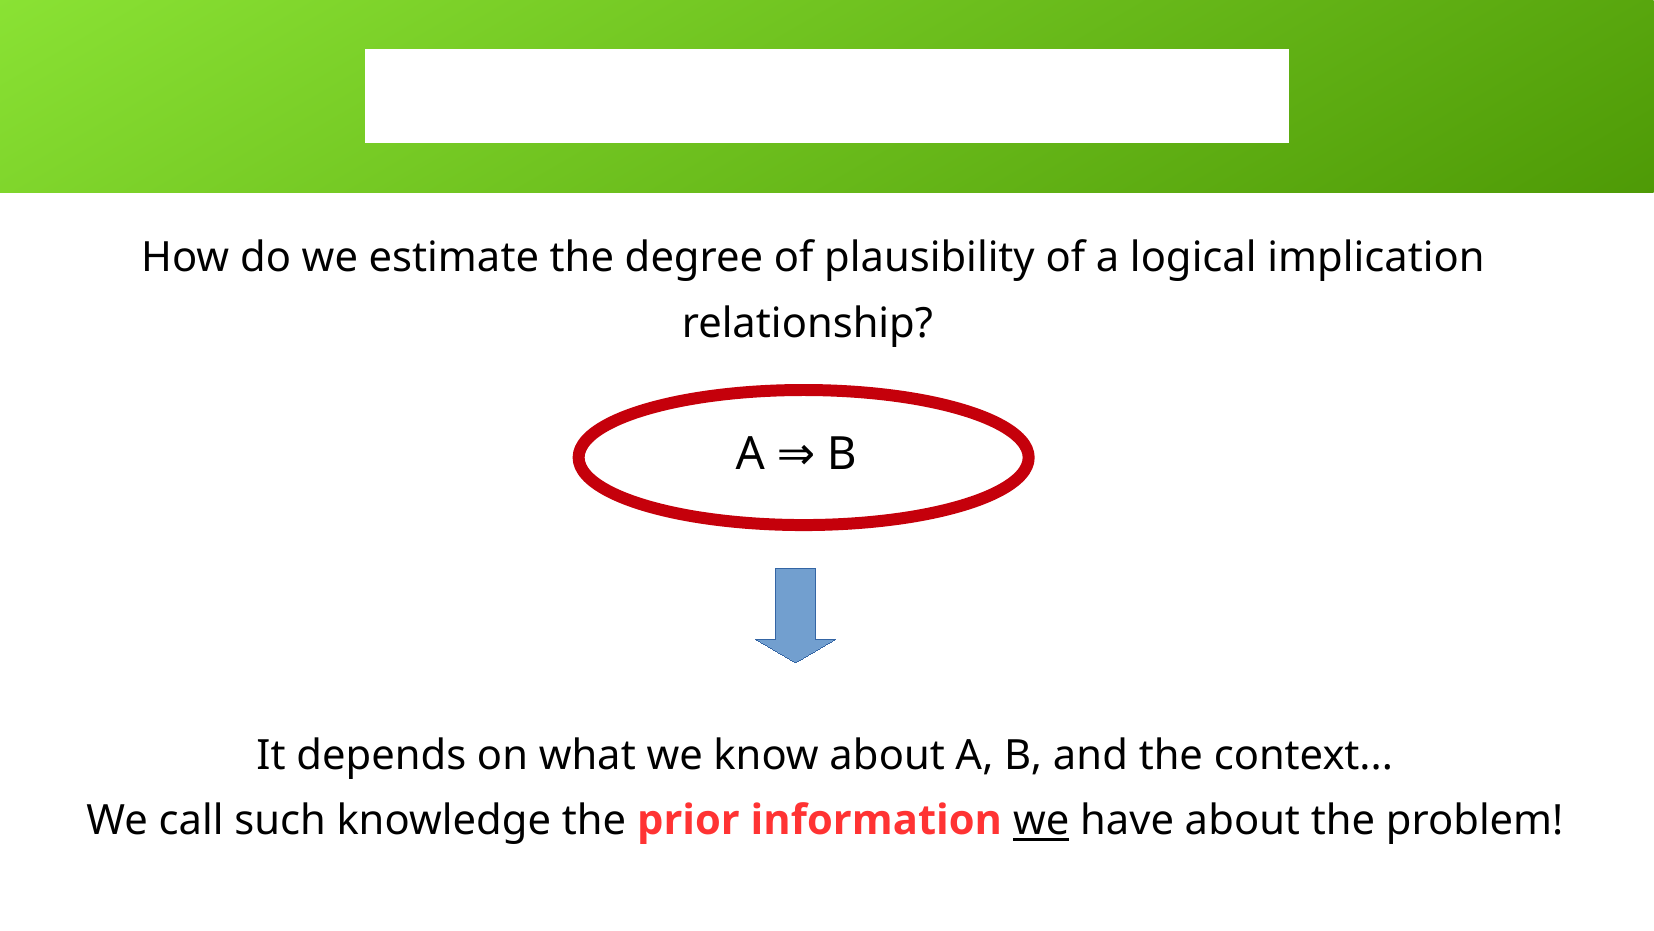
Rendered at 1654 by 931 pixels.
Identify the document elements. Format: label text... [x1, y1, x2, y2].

text_box [755, 568, 836, 663]
text_box It depends on what we know about A, B, and the context... We call such knowledge the prior information we have about the problem! [15, 705, 1636, 858]
title The role of prior information [0, 0, 1654, 193]
text_box [578, 390, 1029, 526]
text_box How do we estimate the degree of plausibility of a logical implication relationship? [50, 210, 1576, 357]
